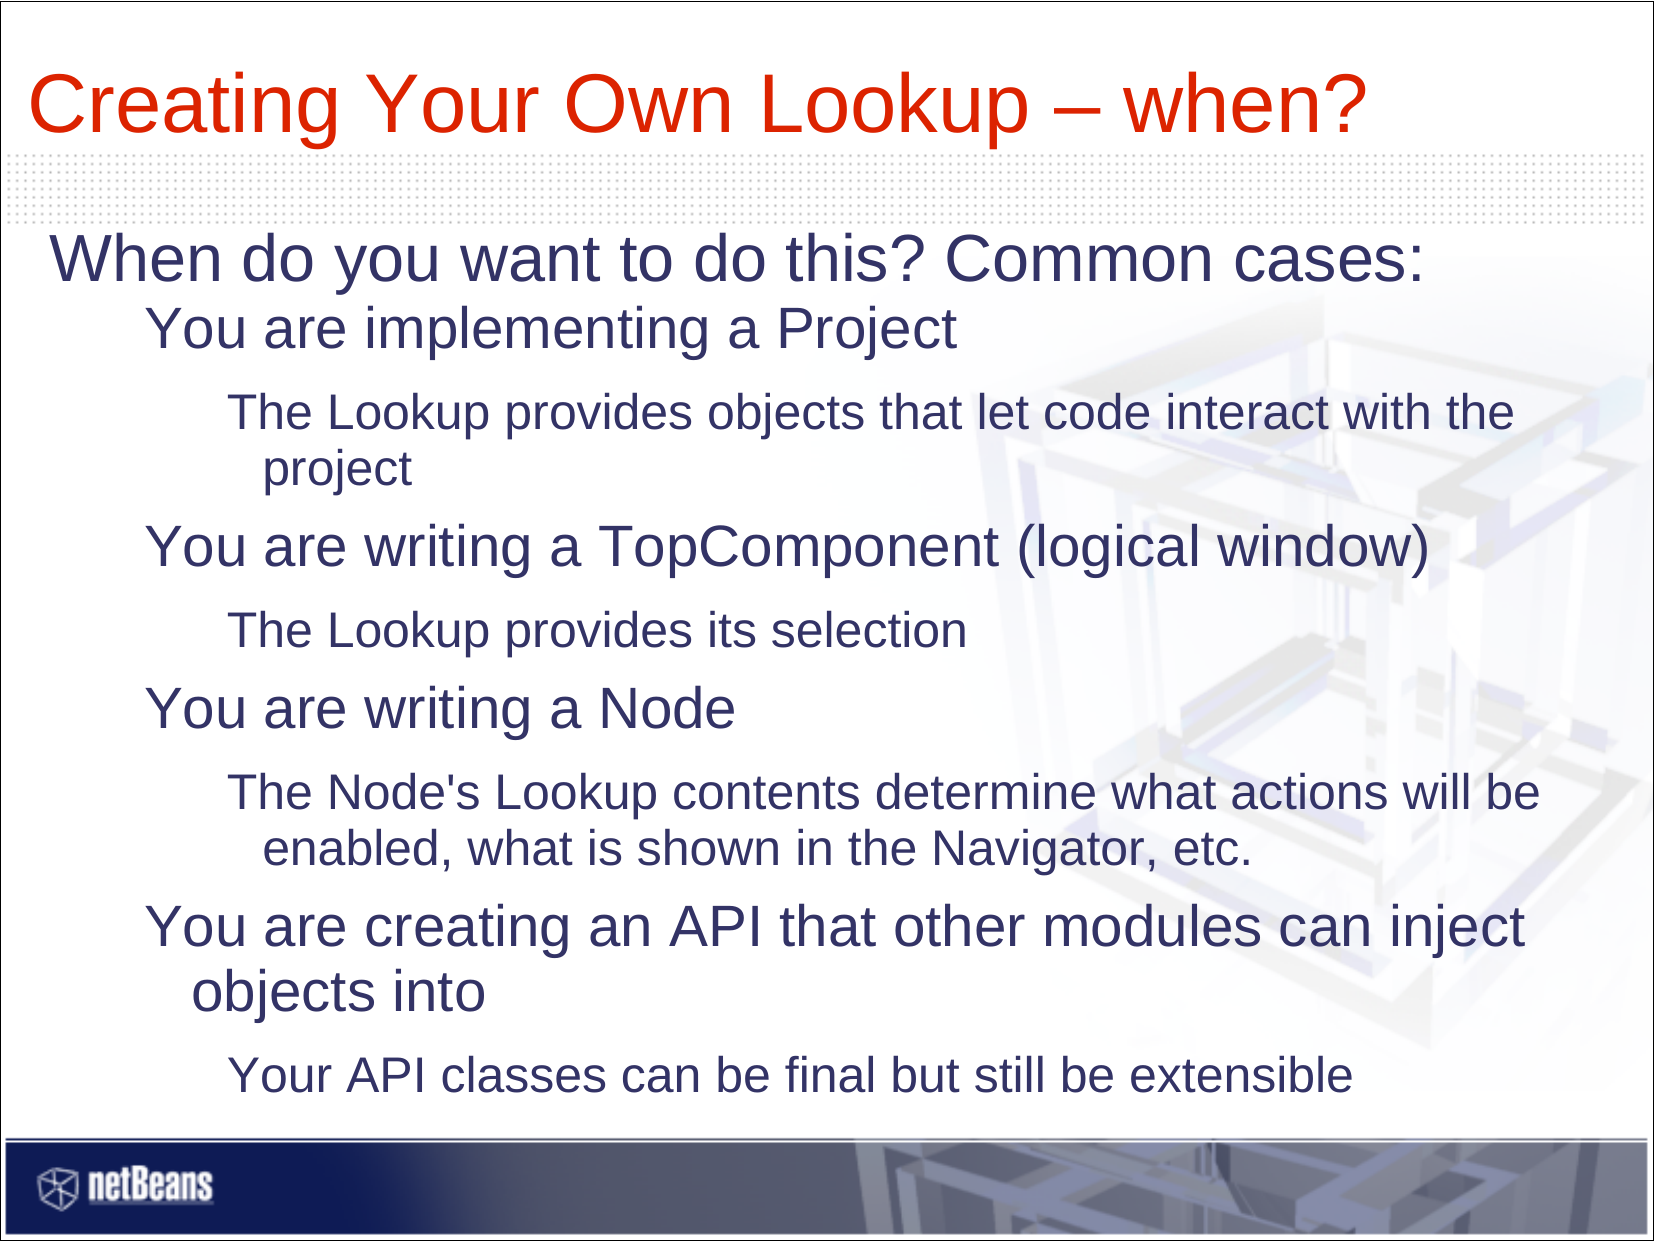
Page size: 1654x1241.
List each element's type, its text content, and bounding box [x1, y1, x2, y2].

list When do you want to do this? Common cases: You are implementing a Project The Lookup provides objects that let code interact with the project You are writing a TopComponent (logical window) The Lookup provides its selection You are writing a Node The Node's Lookup contents determine what actions will be enabled, what is shown in the Navigator, etc. You are creating an API that other modules can inject objects into Your API classes can be final but still be extensible [49, 220, 1654, 1106]
picture [1, 2, 1653, 1240]
title Creating Your Own Lookup – when? [27, 0, 1627, 208]
